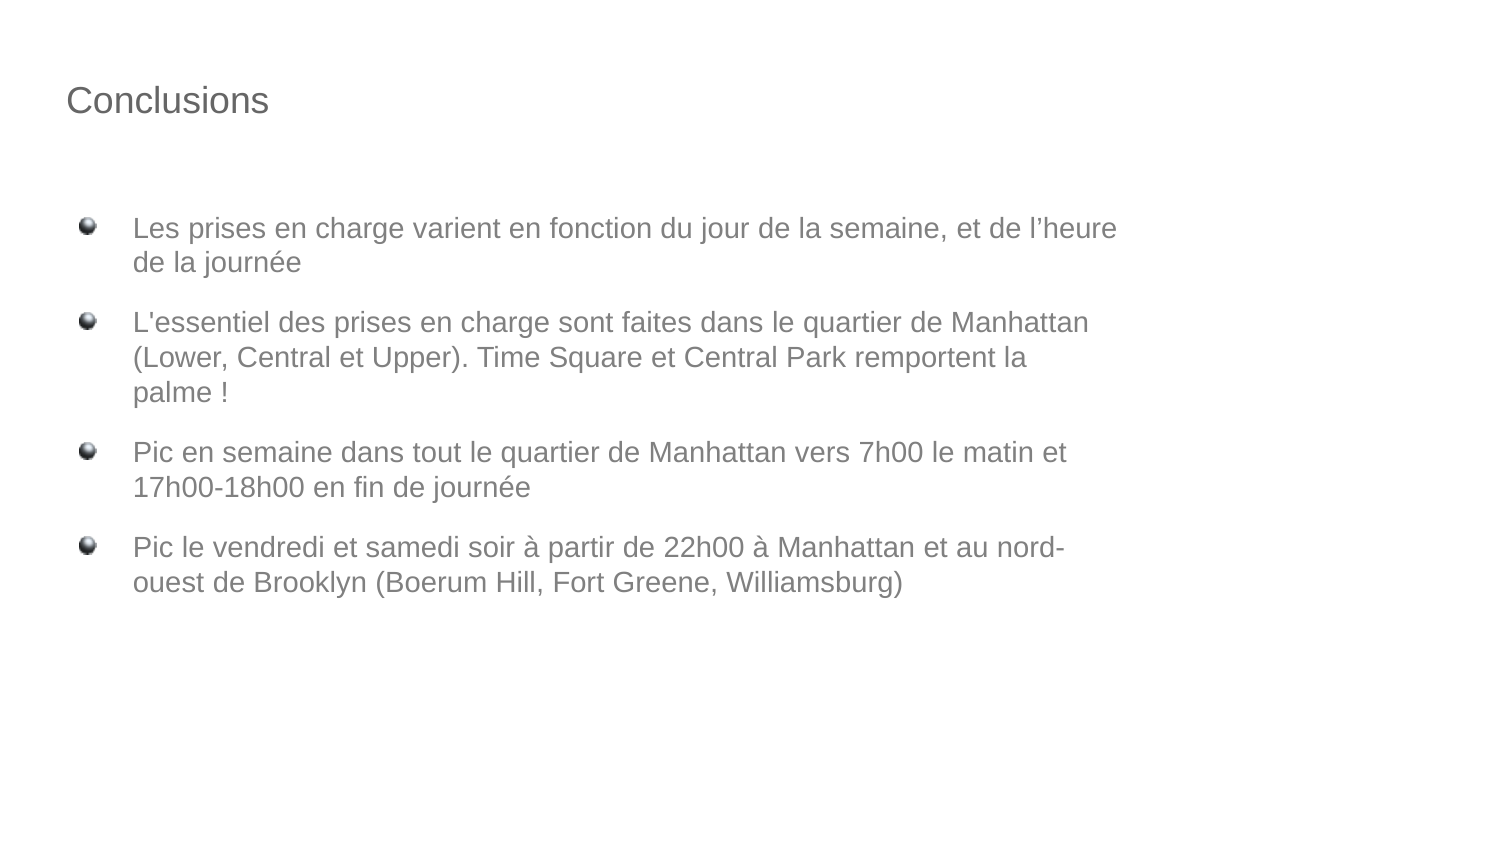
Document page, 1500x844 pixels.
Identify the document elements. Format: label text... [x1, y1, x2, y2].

title Conclusions [51, 61, 438, 141]
list Les prises en charge varient en fonction du jour de la semaine, et de l’heure de la journée L'essentiel des prises en charge sont faites dans le quartier de Manhattan (Lower, Central et Upper). Time Square et Central Park remportent la palme ! Pic en semaine dans tout le quartier de Manhattan vers 7h00 le matin et 17h00-18h00 en fin de journée Pic le vendredi et samedi soir à partir de 22h00 à Manhattan et au nord-ouest de Brooklyn (Boerum Hill, Fort Greene, Williamsburg) [47, 141, 1146, 603]
